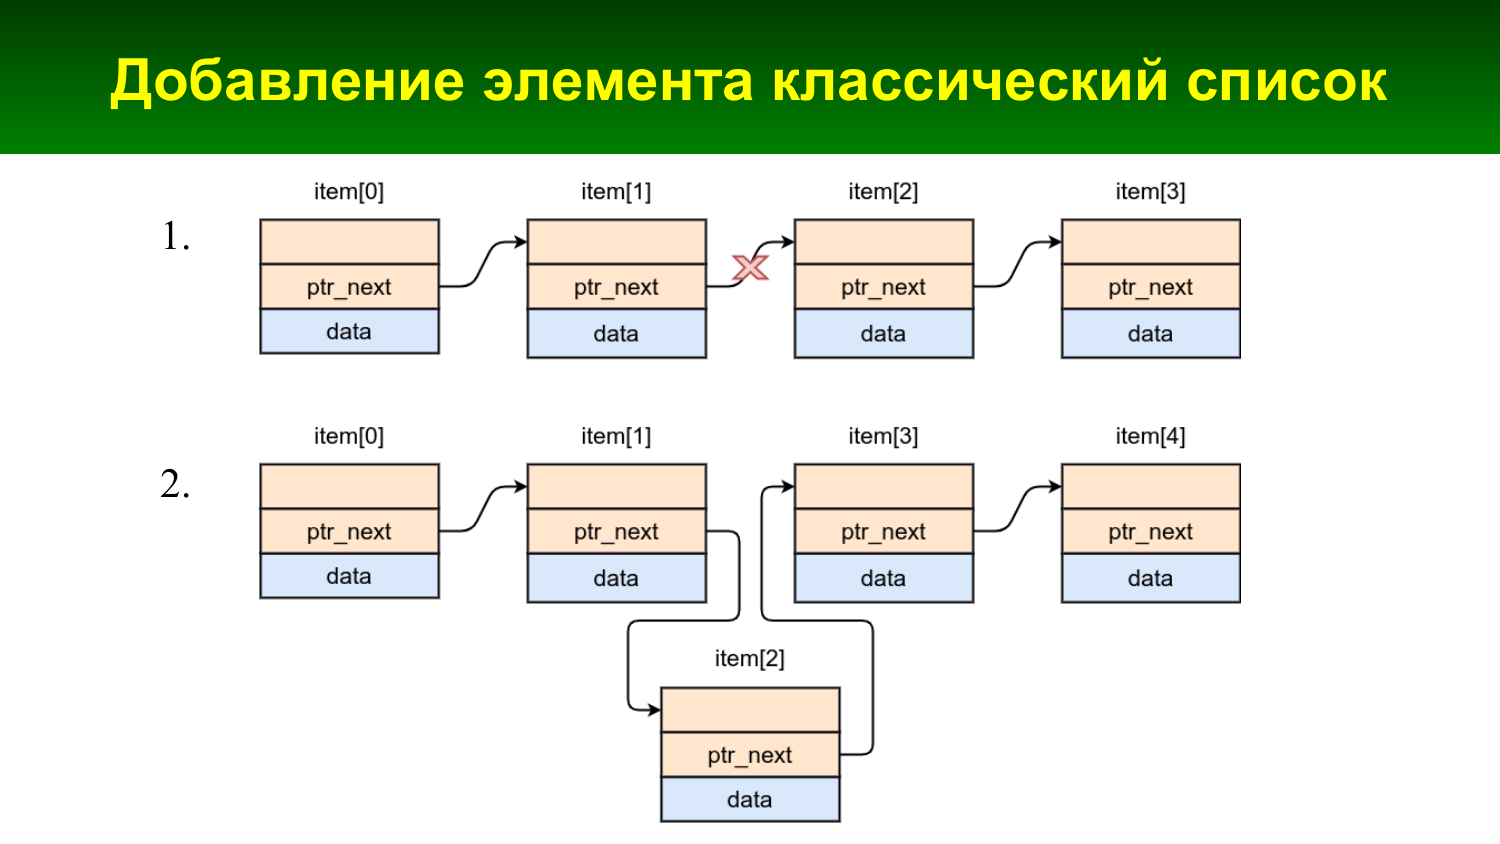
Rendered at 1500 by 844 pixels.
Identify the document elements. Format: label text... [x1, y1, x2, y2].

text_box 1. [160, 200, 207, 266]
text_box 2. [160, 448, 207, 514]
title Добавление элемента классический список [75, 11, 1426, 142]
picture [259, 177, 1241, 823]
